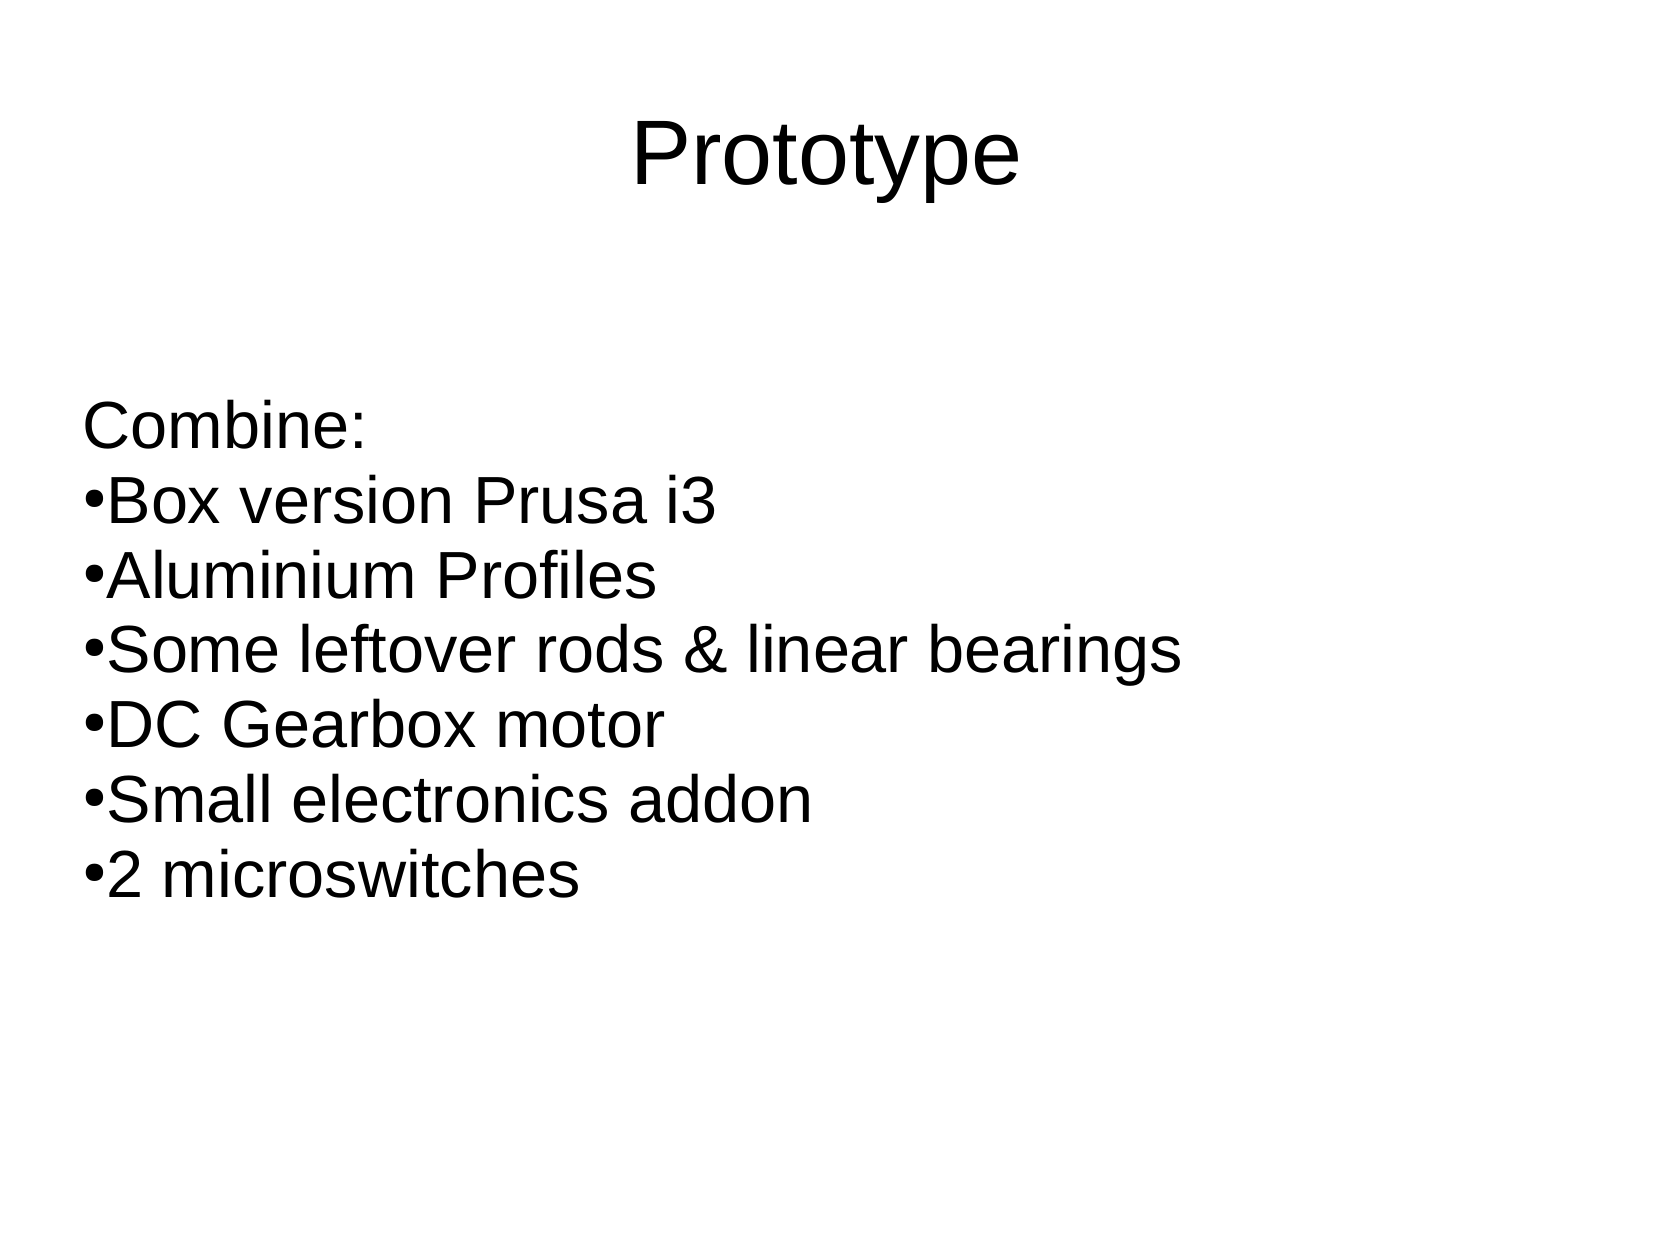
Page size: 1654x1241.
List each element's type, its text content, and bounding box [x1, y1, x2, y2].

subtitle Combine: Box version Prusa i3 Aluminium Profiles Some leftover rods & linear bearings DC Gearbox motor Small electronics addon 2 microswitches [82, 290, 1571, 1010]
title Prototype [82, 49, 1571, 257]
